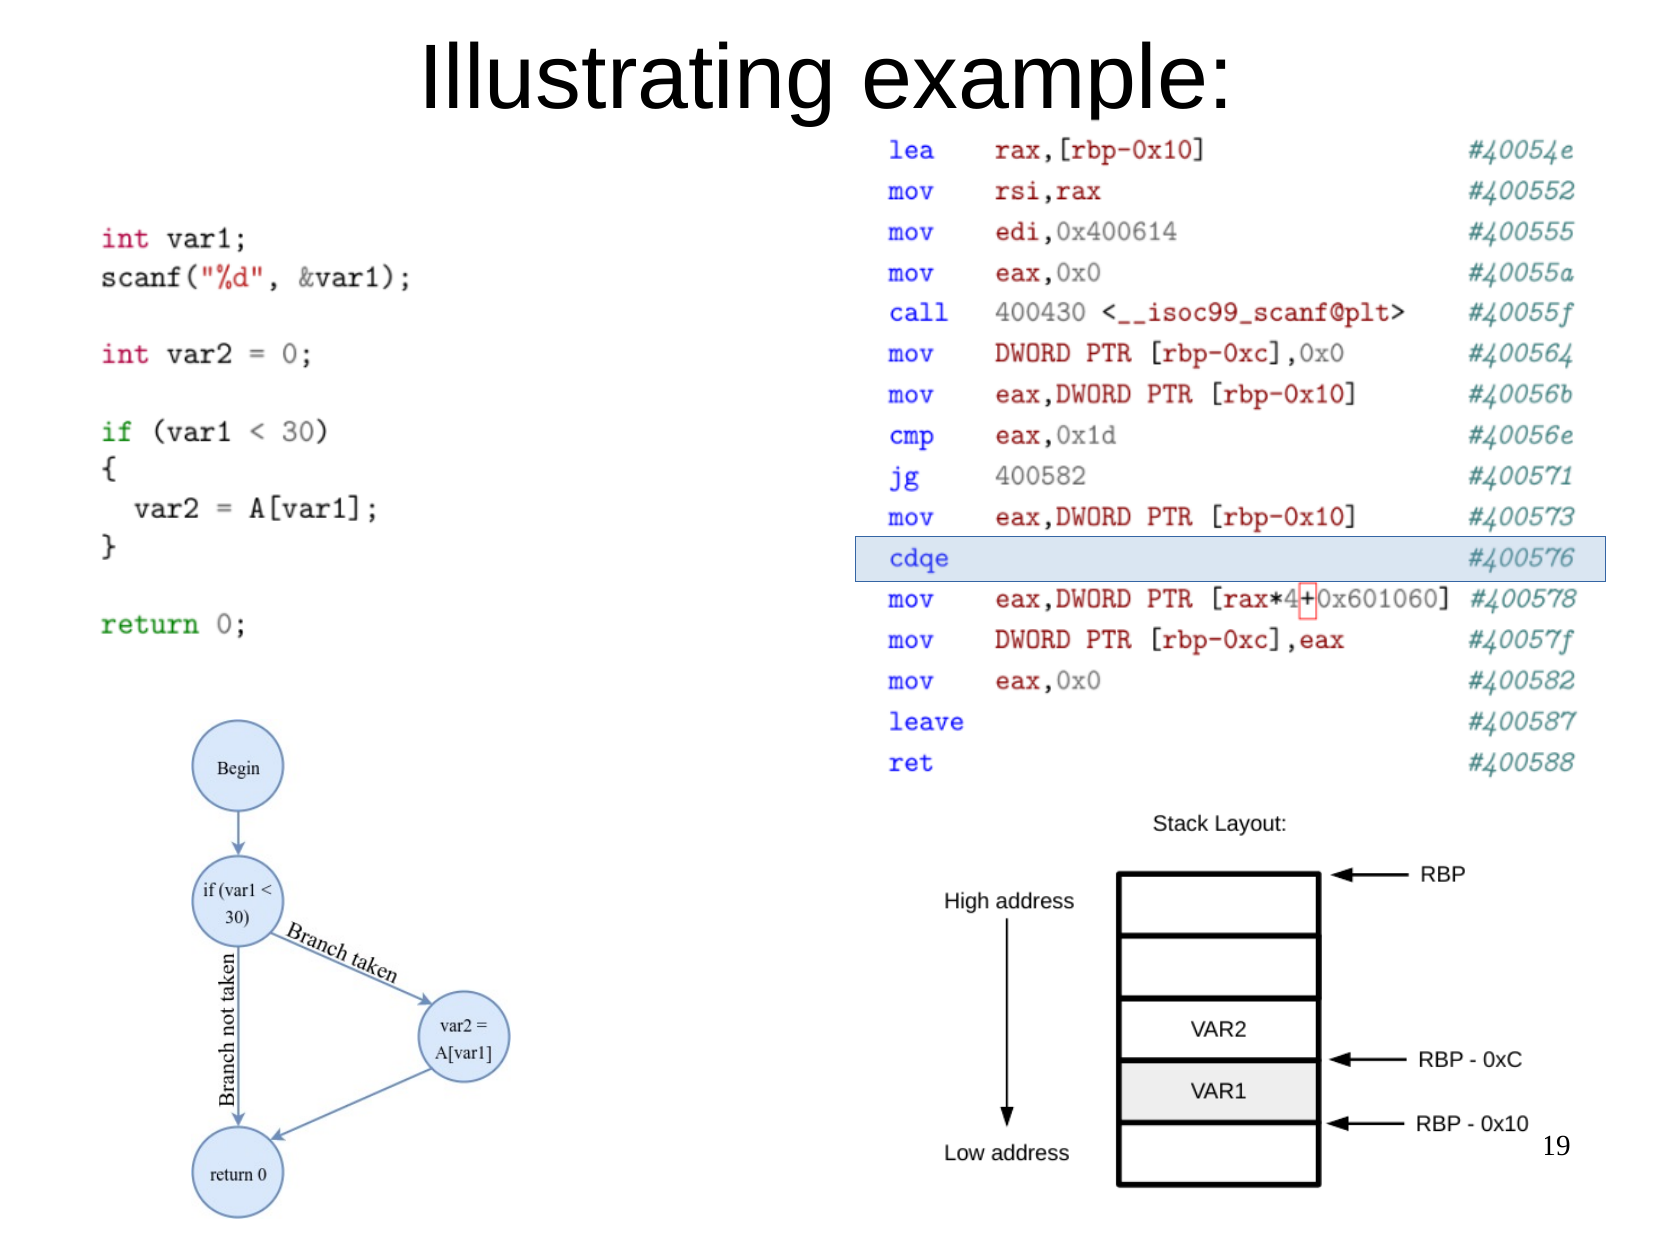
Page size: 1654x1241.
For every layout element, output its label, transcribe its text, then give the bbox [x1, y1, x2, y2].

picture [0, 104, 1622, 1241]
text_box [855, 536, 1606, 582]
title Illustrating example: [82, 0, 1571, 104]
